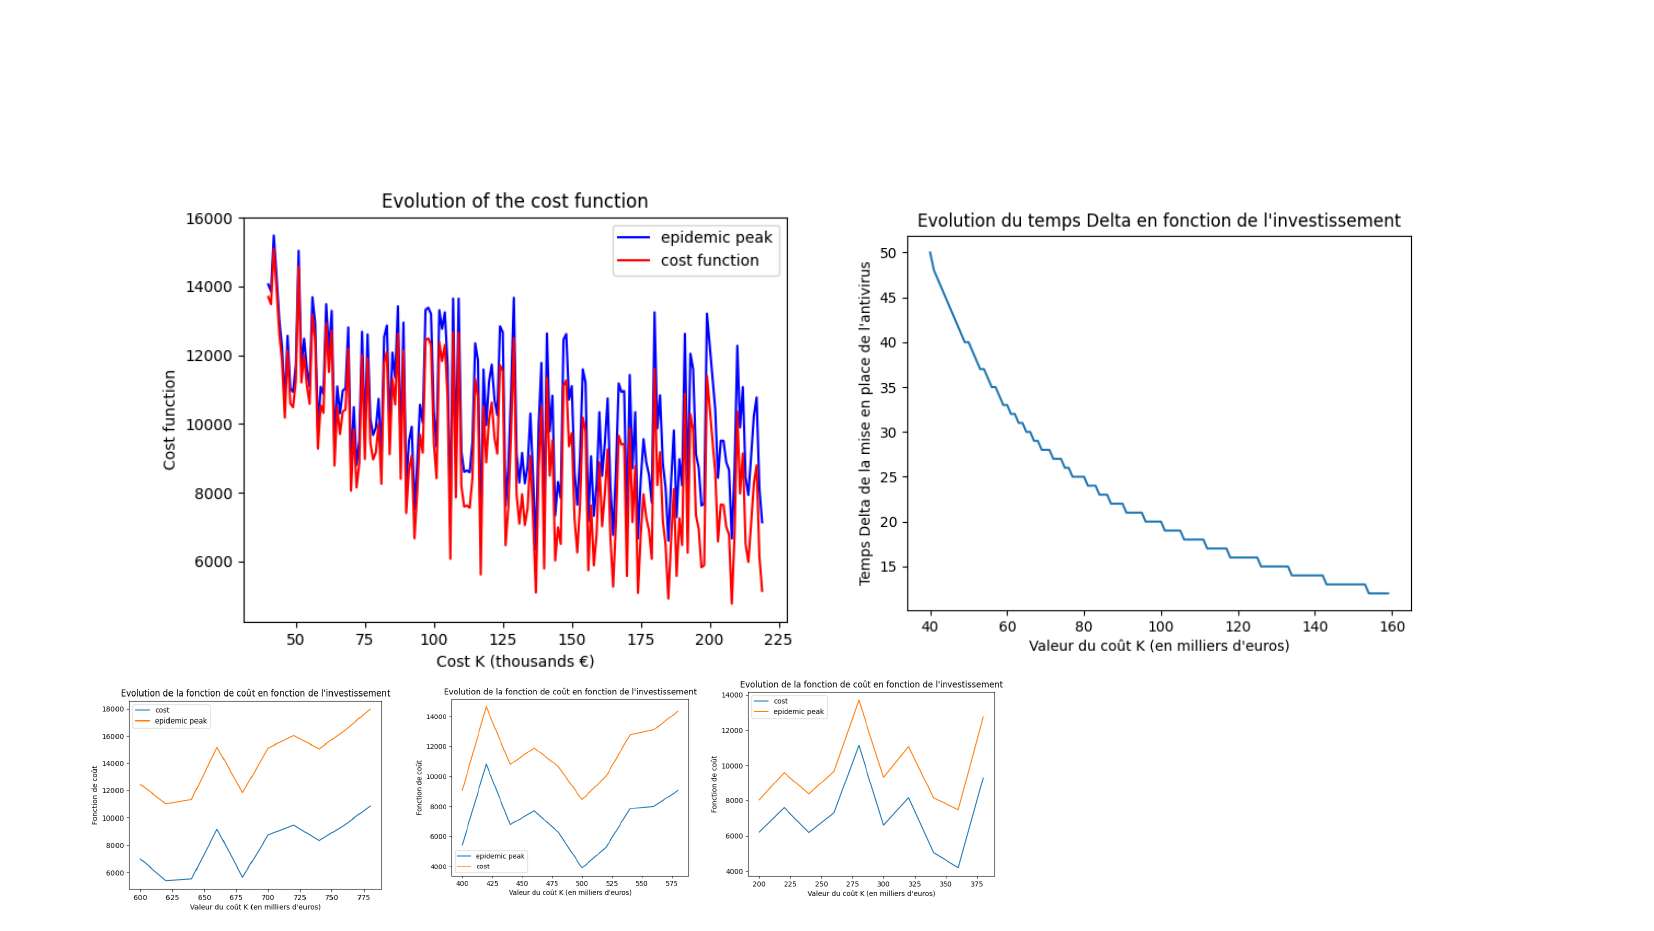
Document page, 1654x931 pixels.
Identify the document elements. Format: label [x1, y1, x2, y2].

picture [88, 154, 1476, 916]
